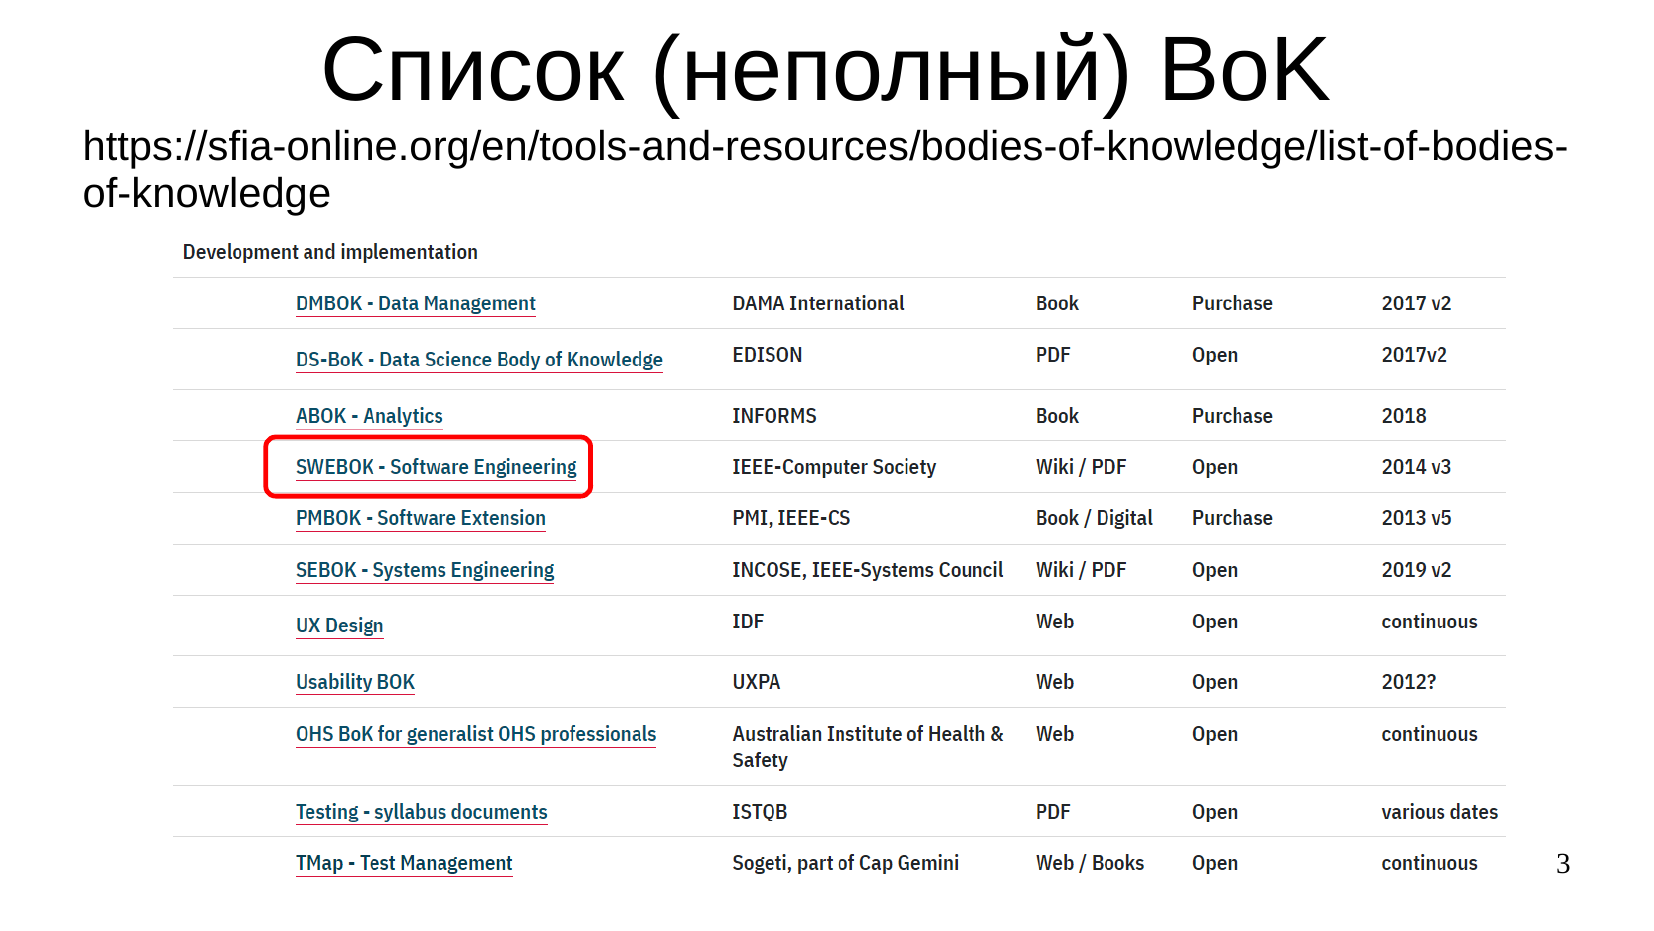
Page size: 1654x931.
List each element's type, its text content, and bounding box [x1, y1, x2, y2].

title Список (неполный) BoK [82, 13, 1571, 123]
picture [173, 234, 1506, 886]
list https://sfia-online.org/en/tools-and-resources/bodies-of-knowledge/list-of-bodies-of-knowledge [82, 123, 1571, 231]
